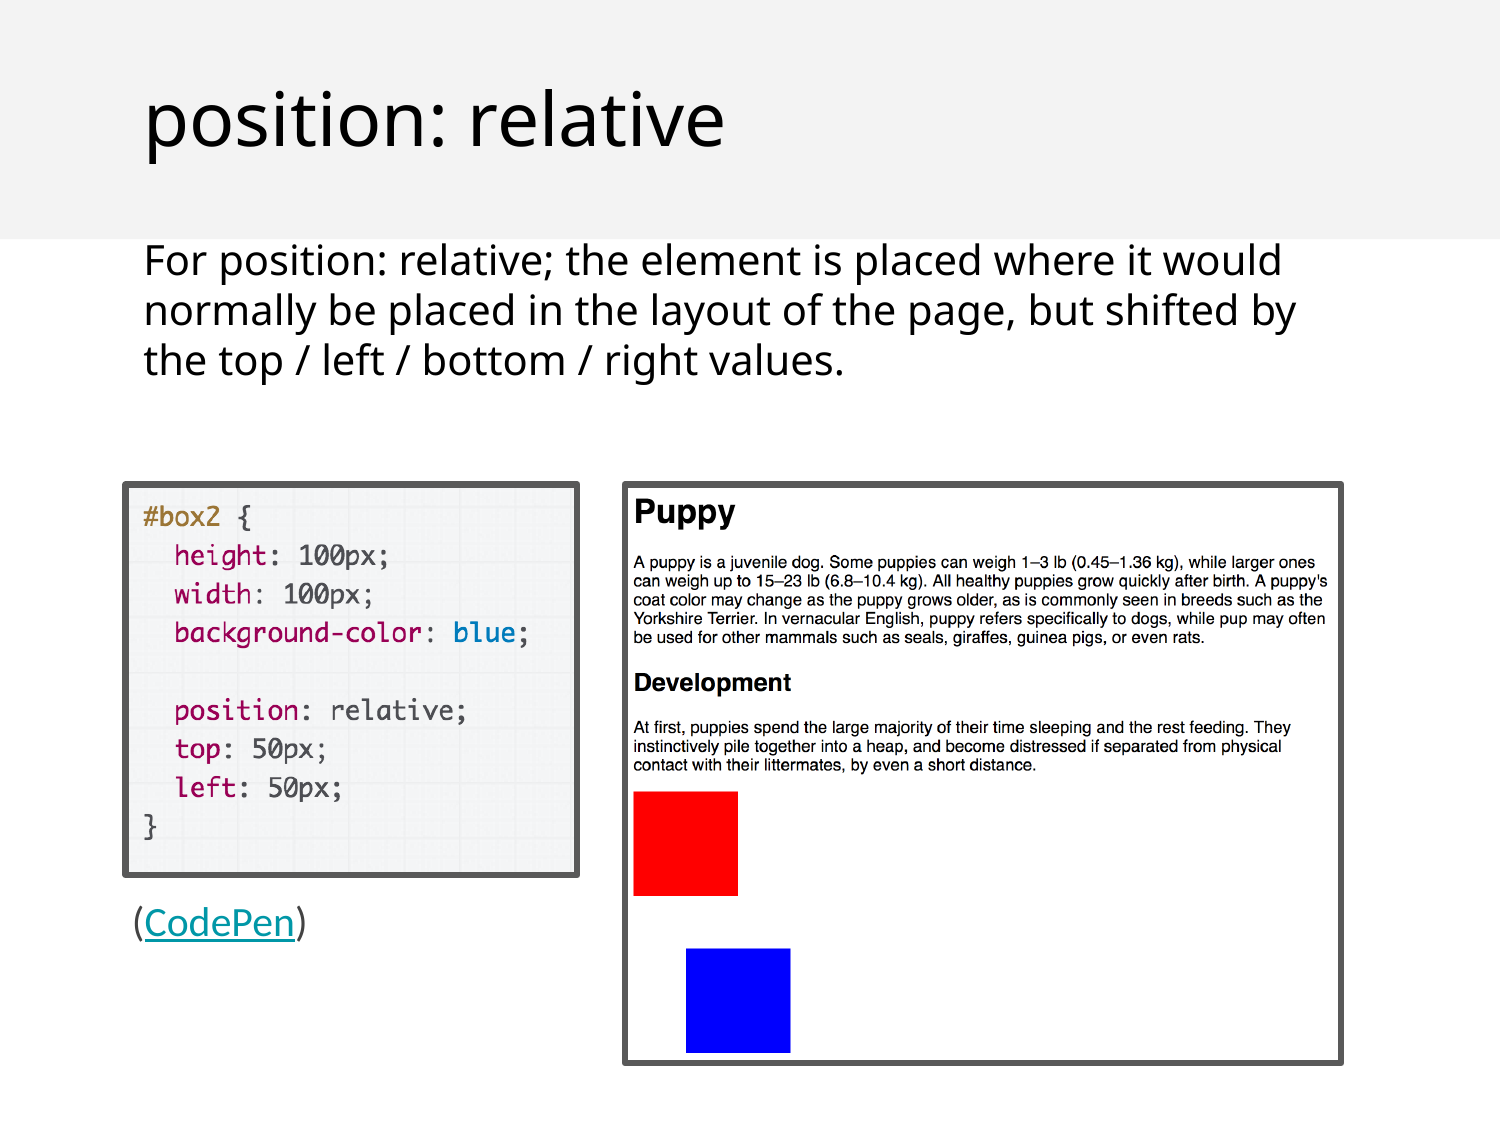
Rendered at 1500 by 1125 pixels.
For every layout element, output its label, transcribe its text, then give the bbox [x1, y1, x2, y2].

list (CodePen) [116, 872, 414, 962]
title position: relative [128, 56, 1372, 183]
picture [128, 487, 575, 873]
picture [627, 487, 1339, 1060]
list For position: relative; the element is placed where it would normally be placed in the layout of the page, but shifted by the top / left / bottom / right values. [128, 218, 1372, 450]
